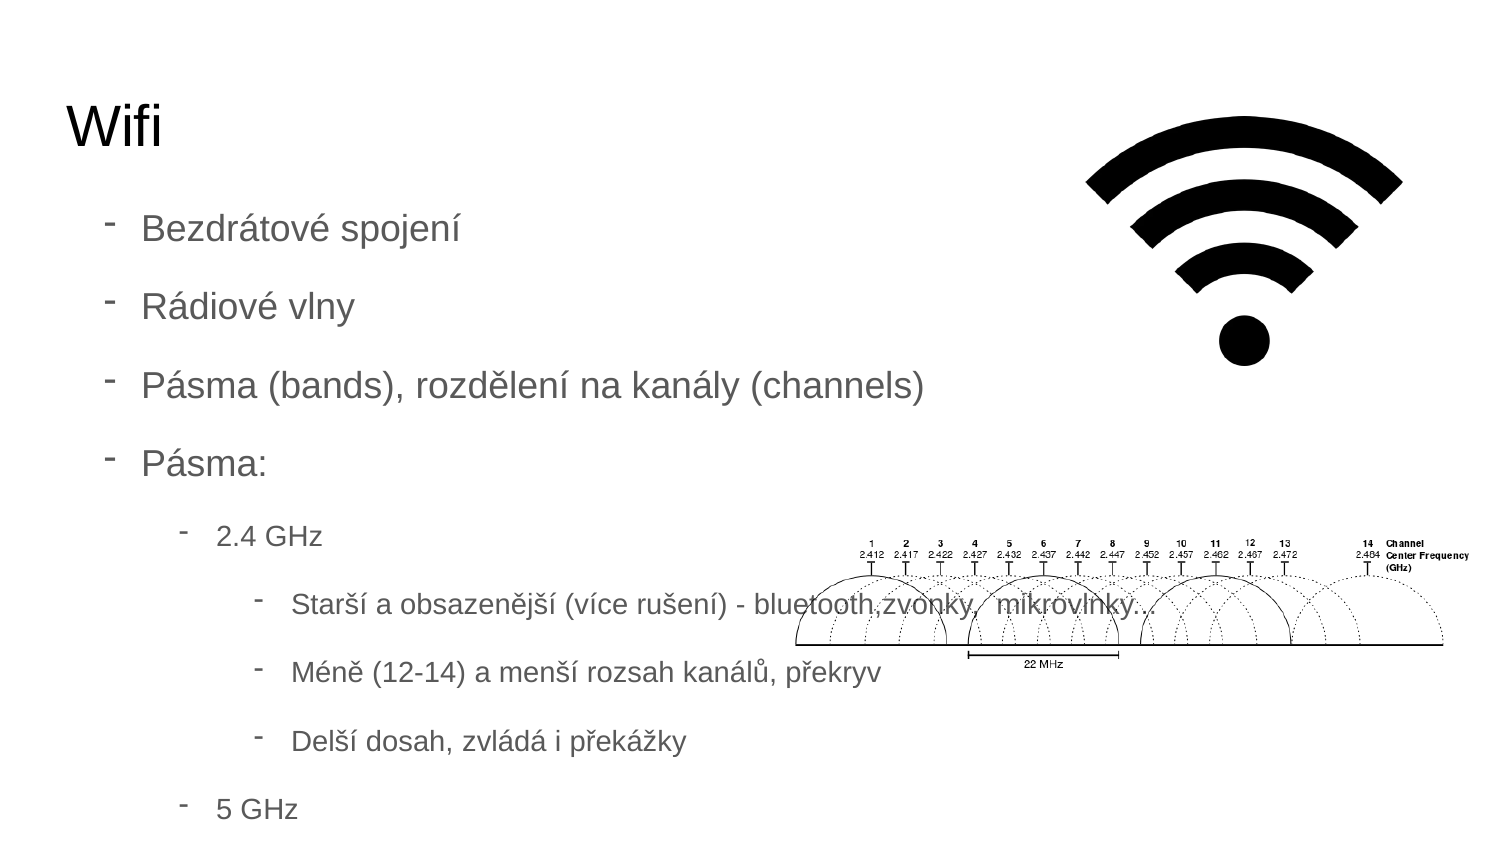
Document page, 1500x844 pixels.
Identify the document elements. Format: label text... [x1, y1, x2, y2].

list Bezdrátové spojení Rádiové vlny Pásma (bands), rozdělení na kanály (channels) Pásma: 2.4 GHz Starší a obsazenější (více rušení) - bluetooth,zvonky, mikrovlnky... Méně (12-14) a menší rozsah kanálů, překryv Delší dosah, zvládá i překážky 5 GHz Vyšší přenosová kapacita Menší obsazenost a více možností Kratší dosah, problém s přechodem pevnými objekty [51, 189, 1449, 750]
picture [787, 515, 1474, 676]
title Wifi [51, 72, 1449, 167]
picture [1085, 116, 1403, 367]
